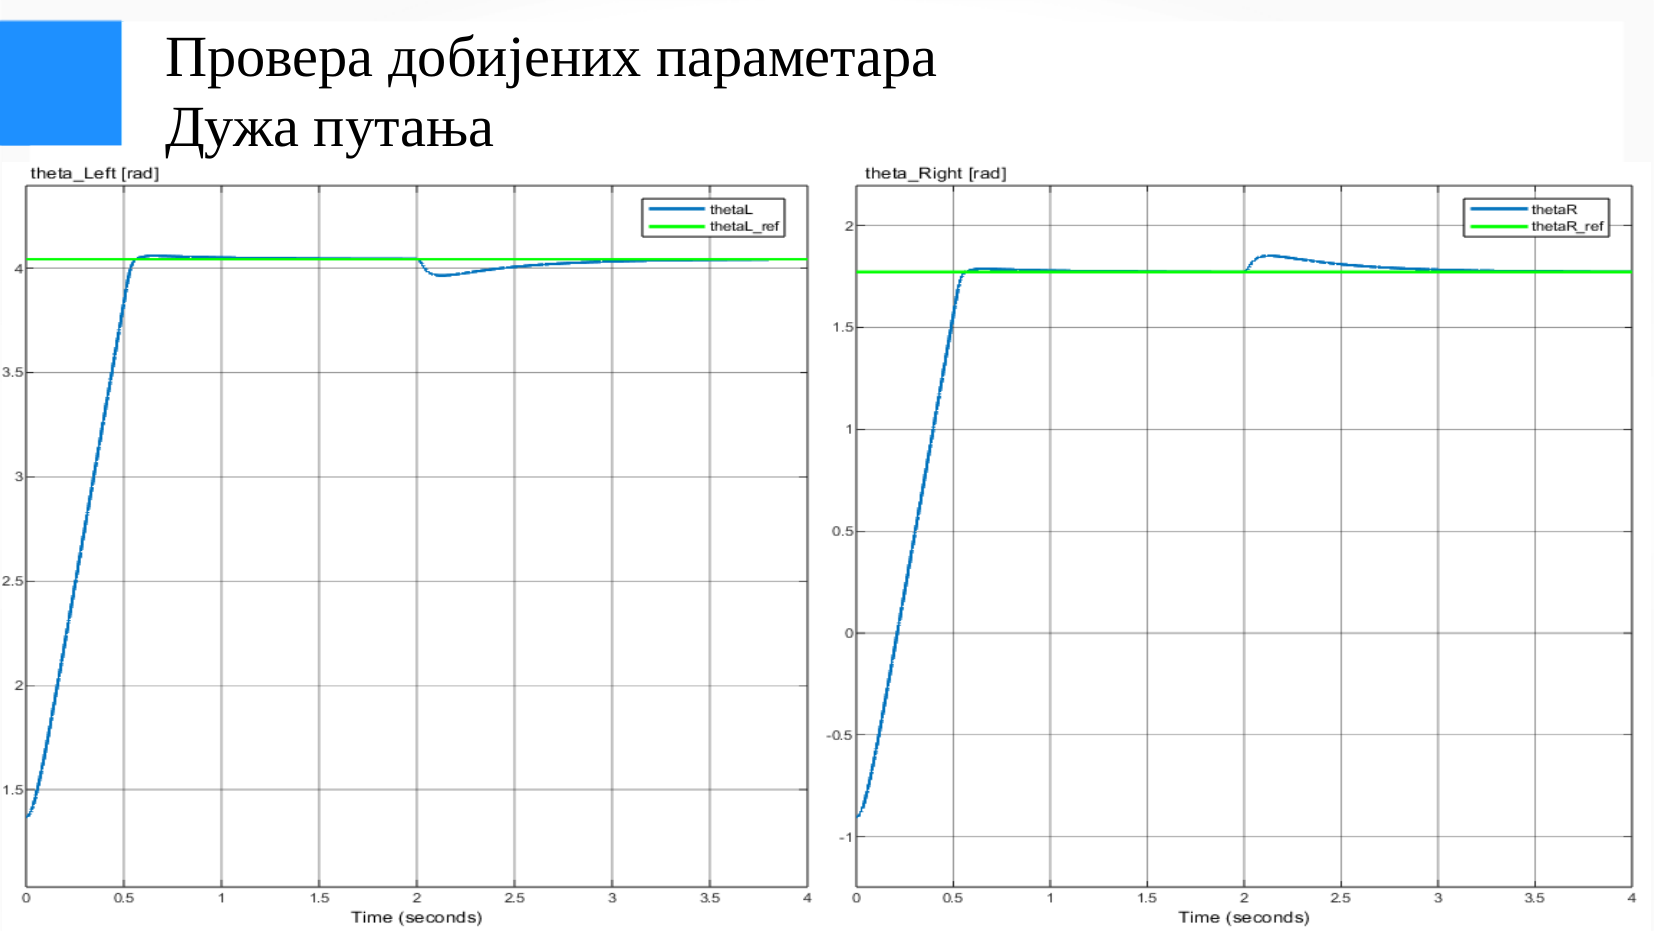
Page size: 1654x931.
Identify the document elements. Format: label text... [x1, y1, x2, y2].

picture [0, 0, 1654, 931]
title Провера добијених параметара Дужа путања [165, 10, 975, 166]
